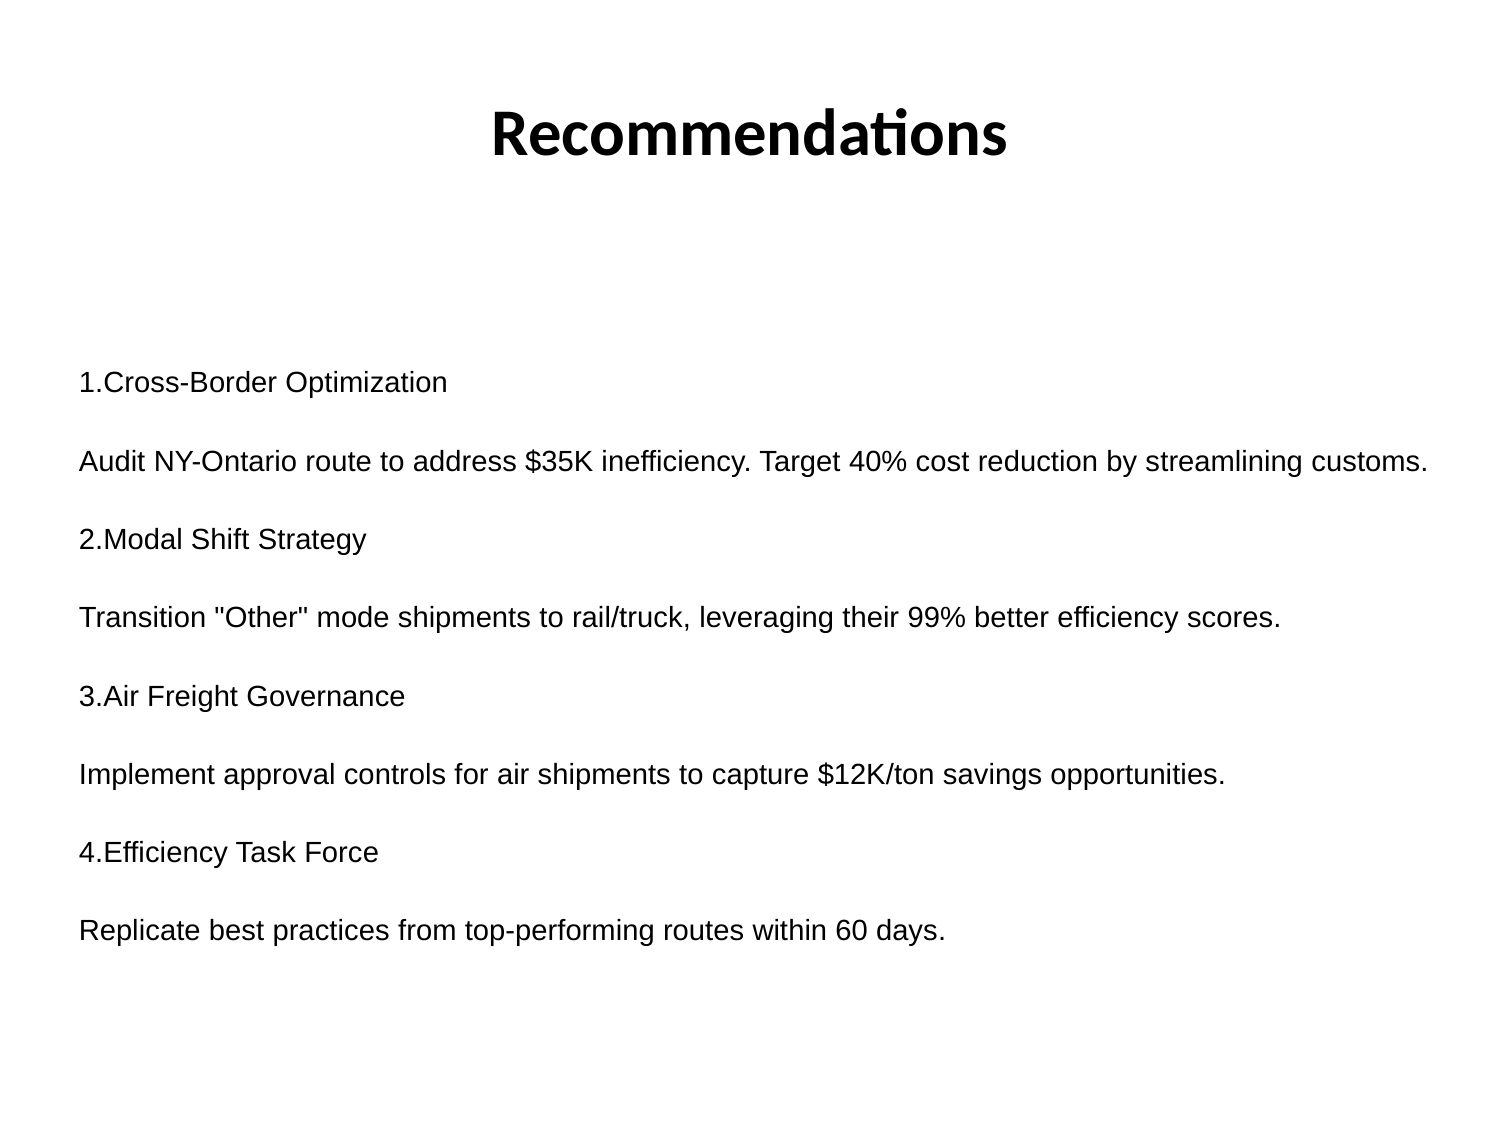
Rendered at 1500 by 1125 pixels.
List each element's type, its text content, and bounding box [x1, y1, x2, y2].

title Recommendations [75, 45, 1425, 233]
text_box 1.Cross-Border Optimization Audit NY-Ontario route to address $35K inefficiency. Target 40% cost reduction by streamlining customs. 2.Modal Shift Strategy Transition "Other" mode shipments to rail/truck, leveraging their 99% better efficiency scores. 3.Air Freight Governance Implement approval controls for air shipments to capture $12K/ton savings opportunities. 4.Efficiency Task Force Replicate best practices from top-performing routes within 60 days. [64, 359, 1482, 1125]
